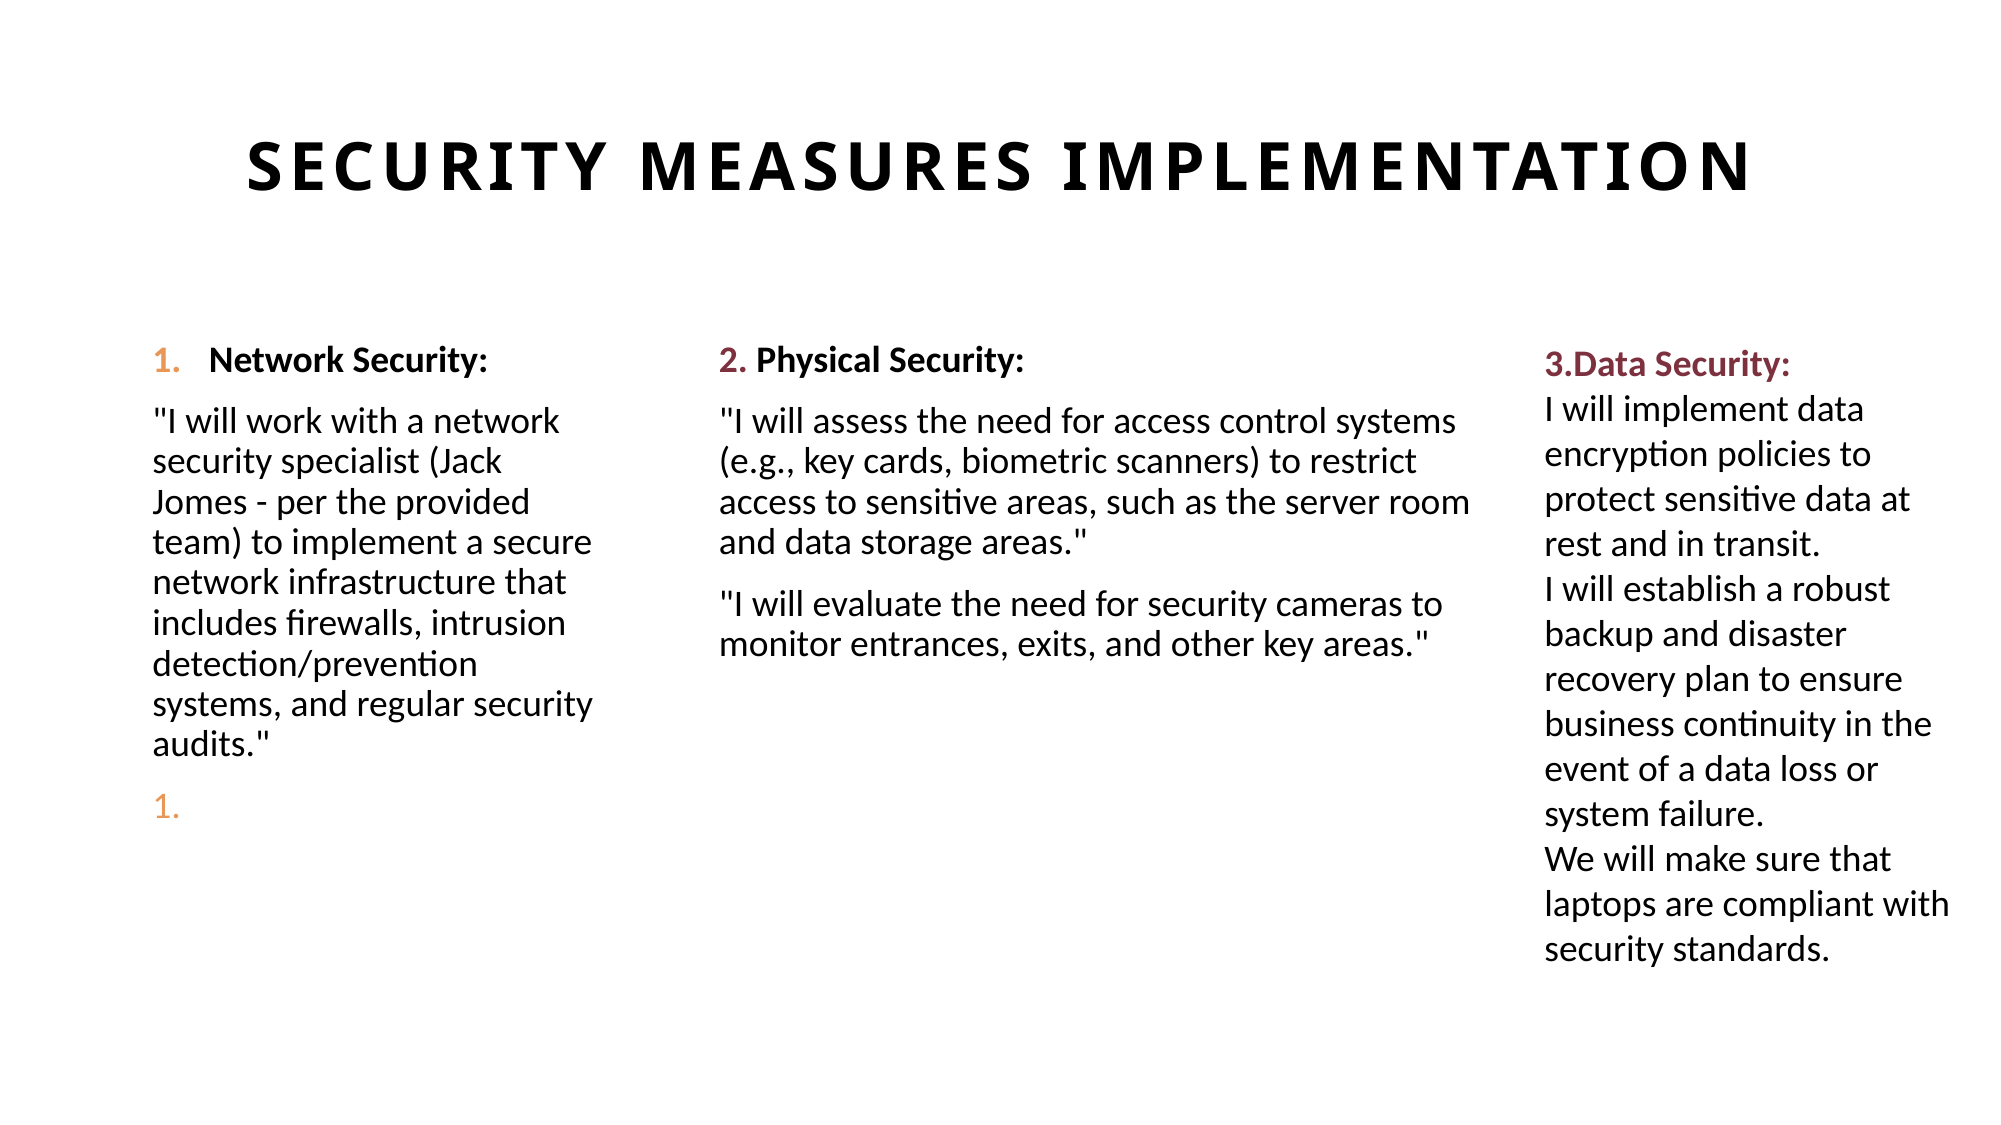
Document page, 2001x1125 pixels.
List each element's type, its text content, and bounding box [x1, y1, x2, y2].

list Network Security: "I will work with a network security specialist (Jack Jomes - per the provided team) to implement a secure network infrastructure that includes firewalls, intrusion detection/prevention systems, and regular security audits." [137, 332, 610, 1011]
list 2. Physical Security: "I will assess the need for access control systems (e.g., key cards, biometric scanners) to restrict access to sensitive areas, such as the server room and data storage areas." "I will evaluate the need for security cameras to monitor entrances, exits, and other key areas." [703, 332, 1507, 1011]
text_box 3.Data Security: I will implement data encryption policies to protect sensitive data at rest and in transit. I will establish a robust backup and disaster recovery plan to ensure business continuity in the event of a data loss or system failure. We will make sure that laptops are compliant with security standards. [1529, 331, 1980, 1029]
title Security Measures Implementation [137, 60, 1863, 278]
